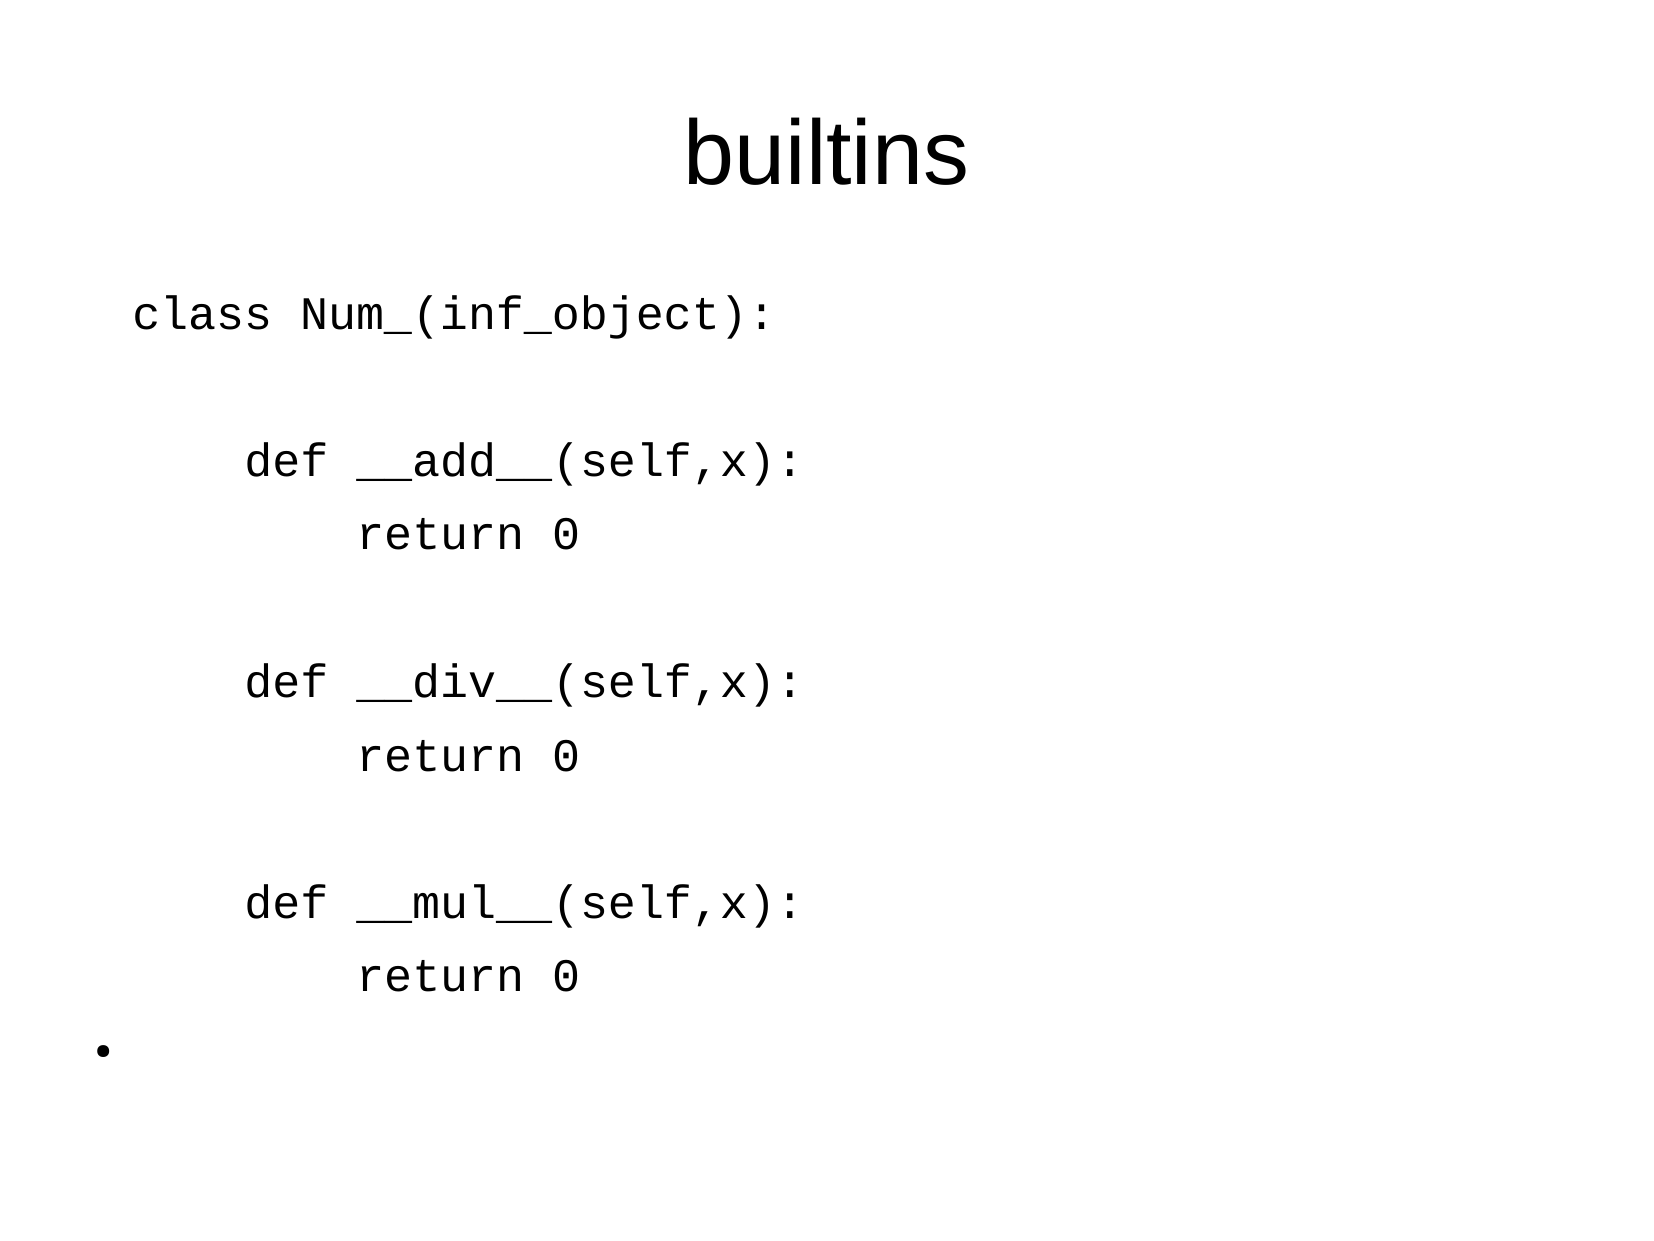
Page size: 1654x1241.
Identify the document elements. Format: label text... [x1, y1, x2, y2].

list class Num_(inf_object): def __add__(self,x): return 0 def __div__(self,x): return 0 def __mul__(self,x): return 0 [82, 290, 1571, 1010]
title builtins [82, 49, 1571, 257]
